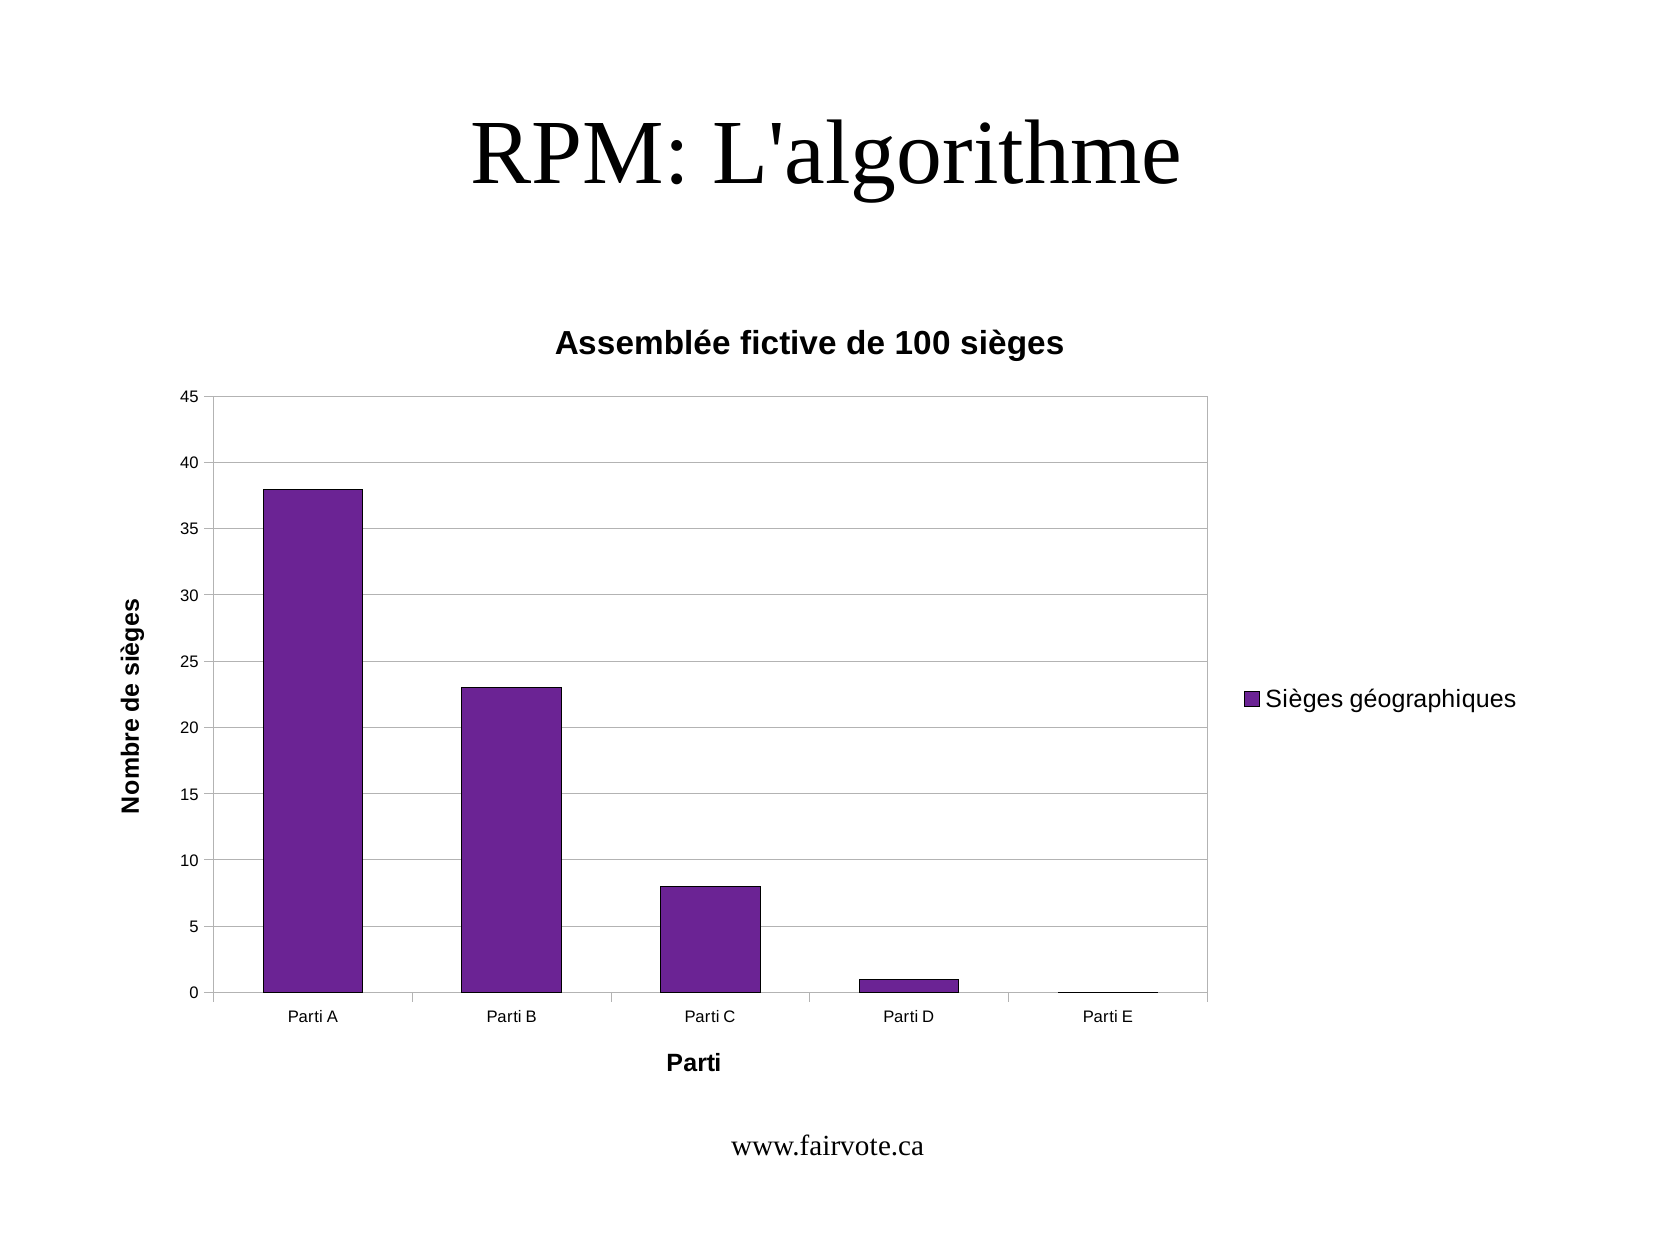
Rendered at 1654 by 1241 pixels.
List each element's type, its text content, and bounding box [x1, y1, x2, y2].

chart [82, 290, 1538, 1109]
title RPM: L'algorithme [82, 49, 1571, 257]
